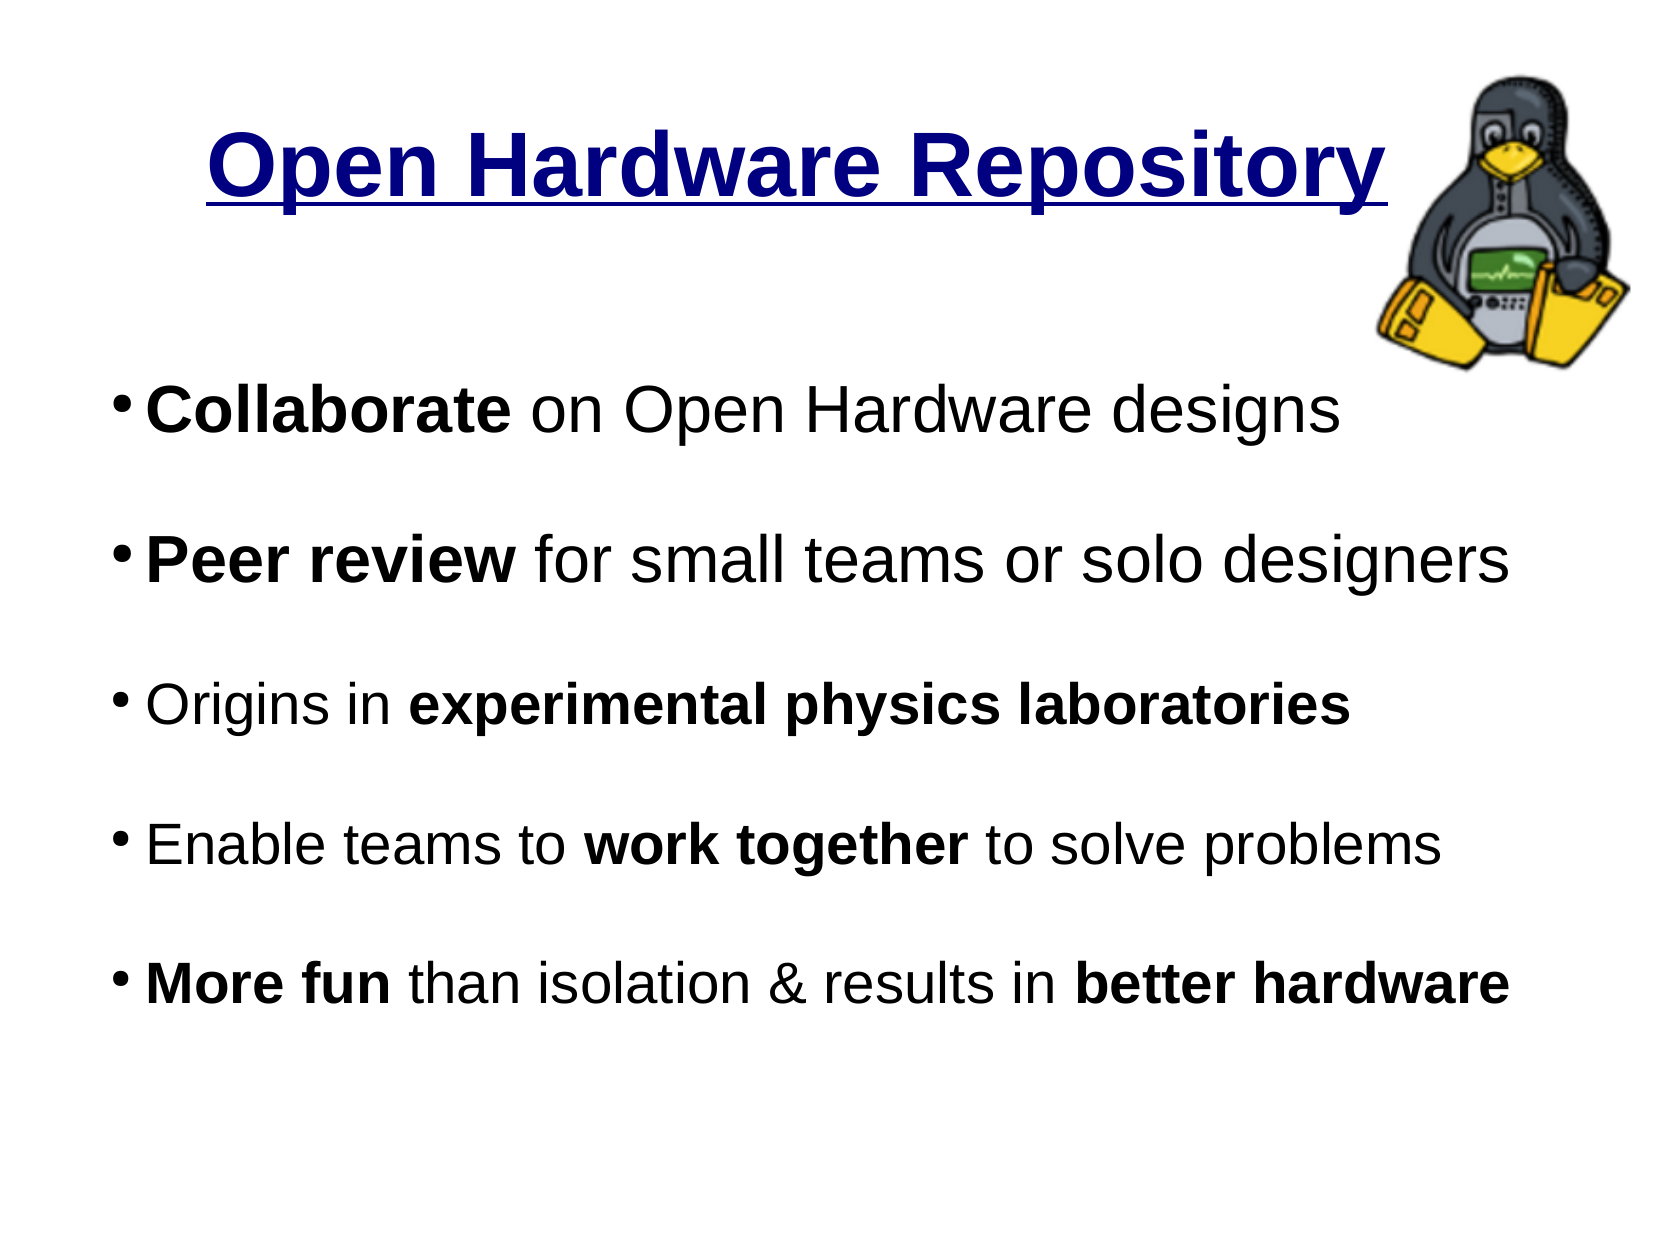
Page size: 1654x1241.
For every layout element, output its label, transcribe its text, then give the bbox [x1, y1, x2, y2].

title Open Hardware Repository [53, 61, 1542, 269]
text_box Collaborate on Open Hardware designs Peer review for small teams or solo designers Origins in experimental physics laboratories Enable teams to work together to solve problems More fun than isolation & results in better hardware [75, 365, 1538, 1108]
picture [1373, 55, 1644, 385]
